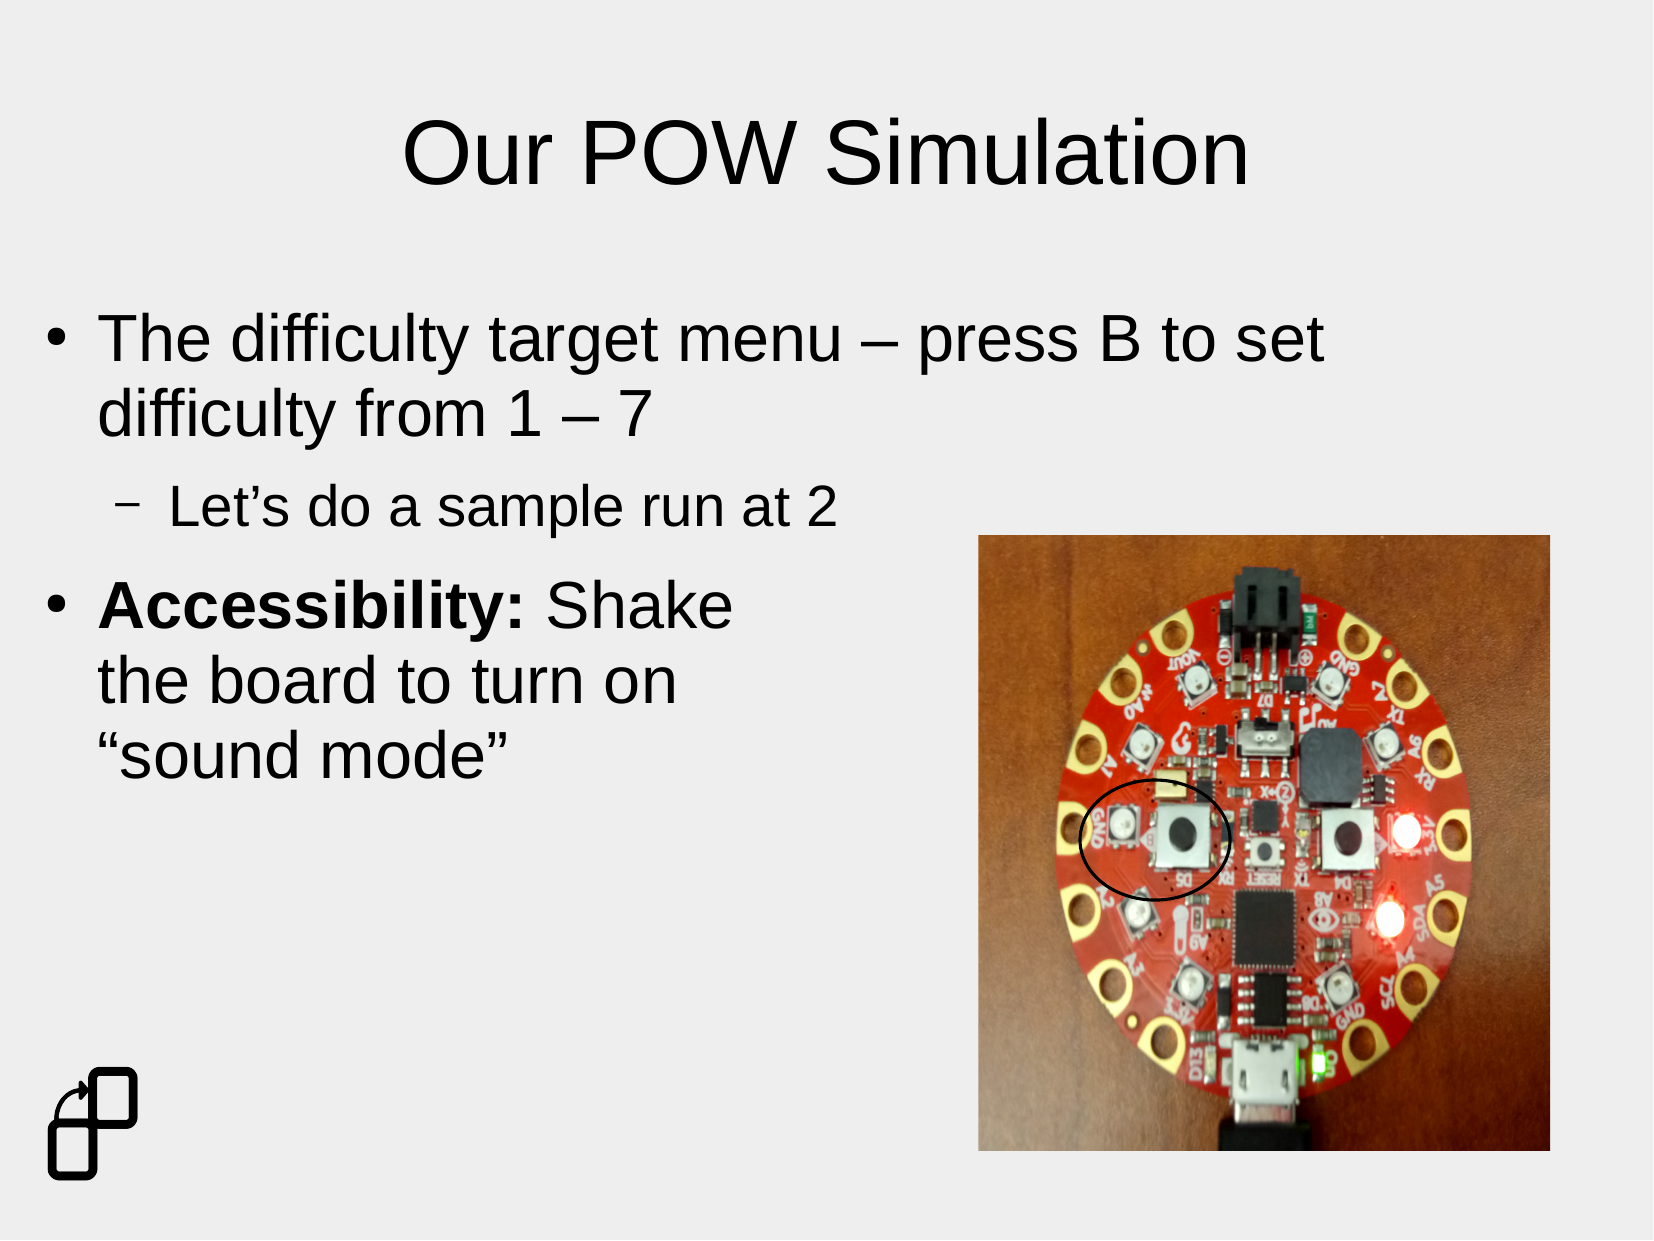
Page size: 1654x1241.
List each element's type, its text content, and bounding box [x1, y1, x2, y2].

title Our POW Simulation [82, 49, 1571, 257]
picture [30, 1062, 153, 1186]
picture [978, 535, 1551, 1151]
list The difficulty target menu – press B to set difficulty from 1 – 7 Let’s do a sample run at 2 Accessibility: Shake the board to turn on “sound mode” [26, 300, 1516, 1021]
